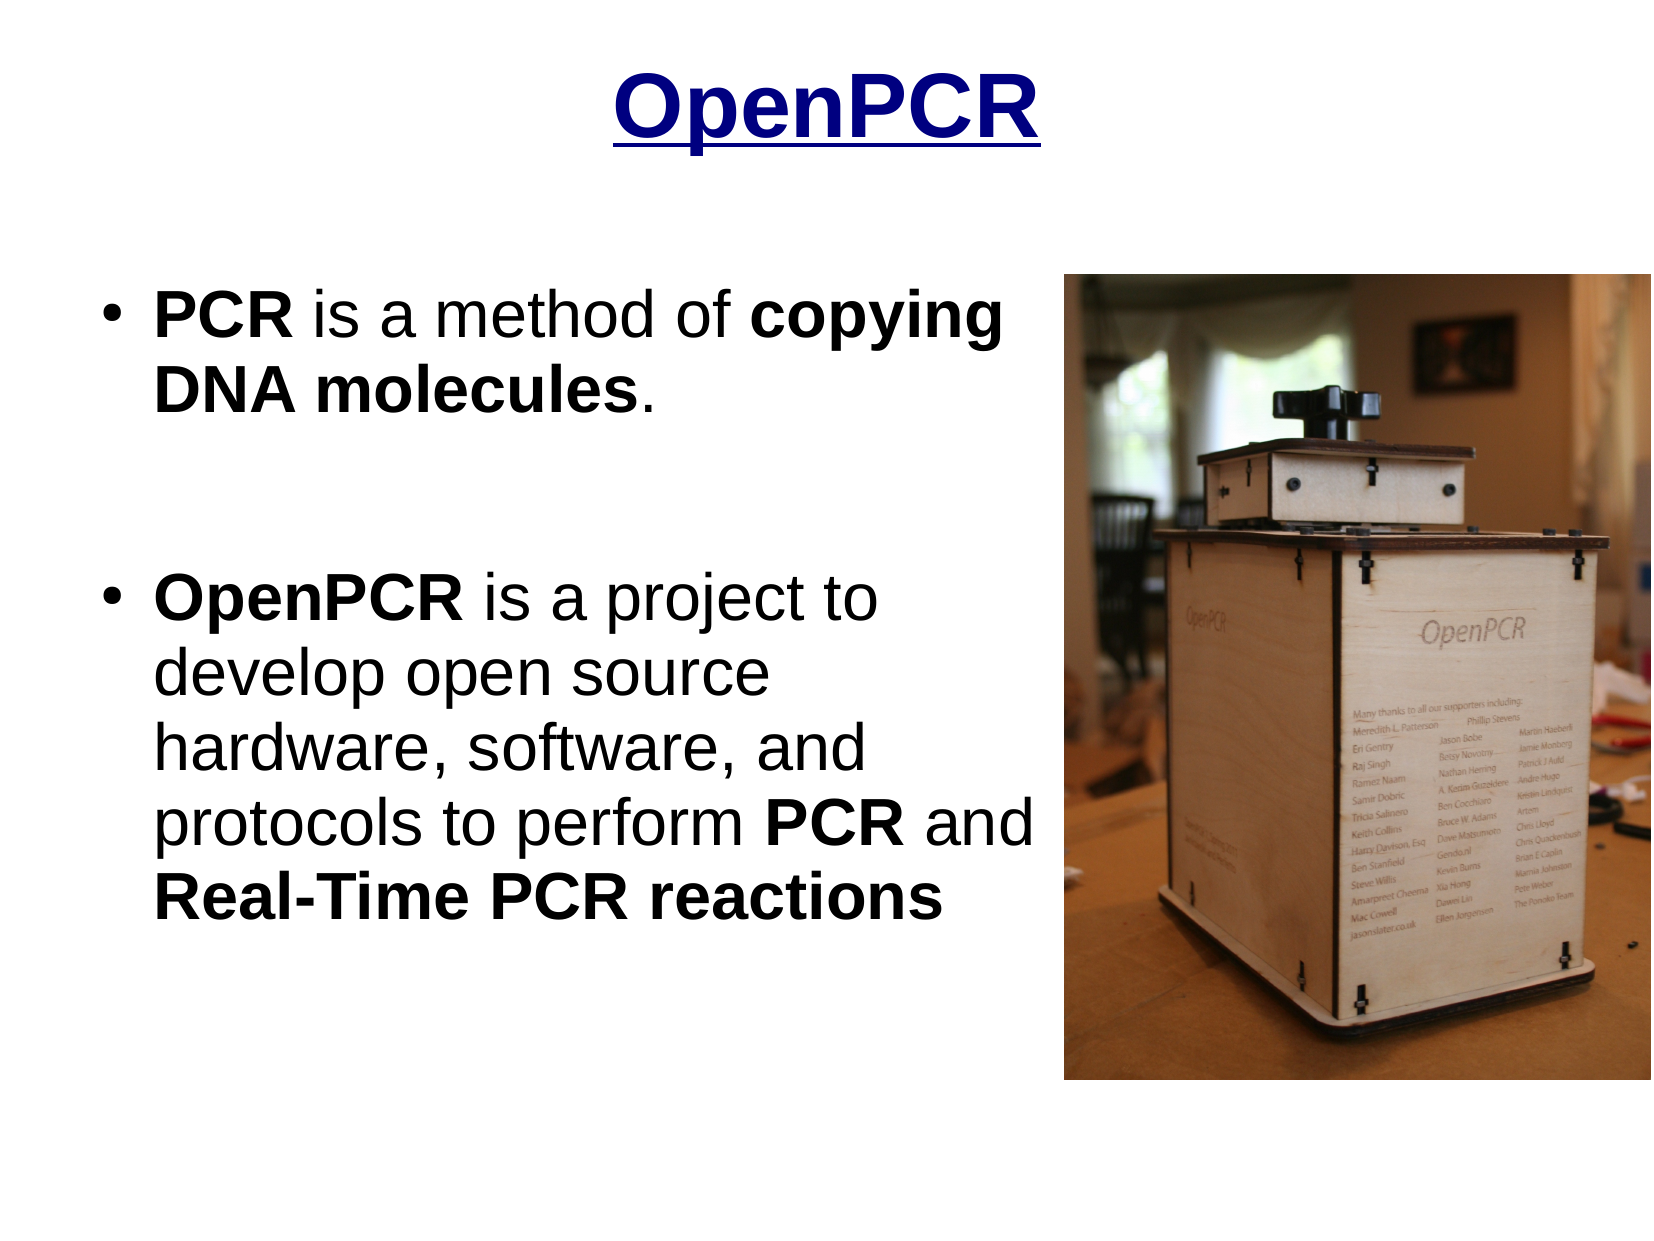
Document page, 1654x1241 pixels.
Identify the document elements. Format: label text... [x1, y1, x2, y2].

list PCR is a method of copying DNA molecules. OpenPCR is a project to develop open source hardware, software, and protocols to perform PCR and Real-Time PCR reactions [82, 219, 1051, 1241]
picture [1064, 274, 1651, 1081]
title OpenPCR [82, 2, 1571, 210]
